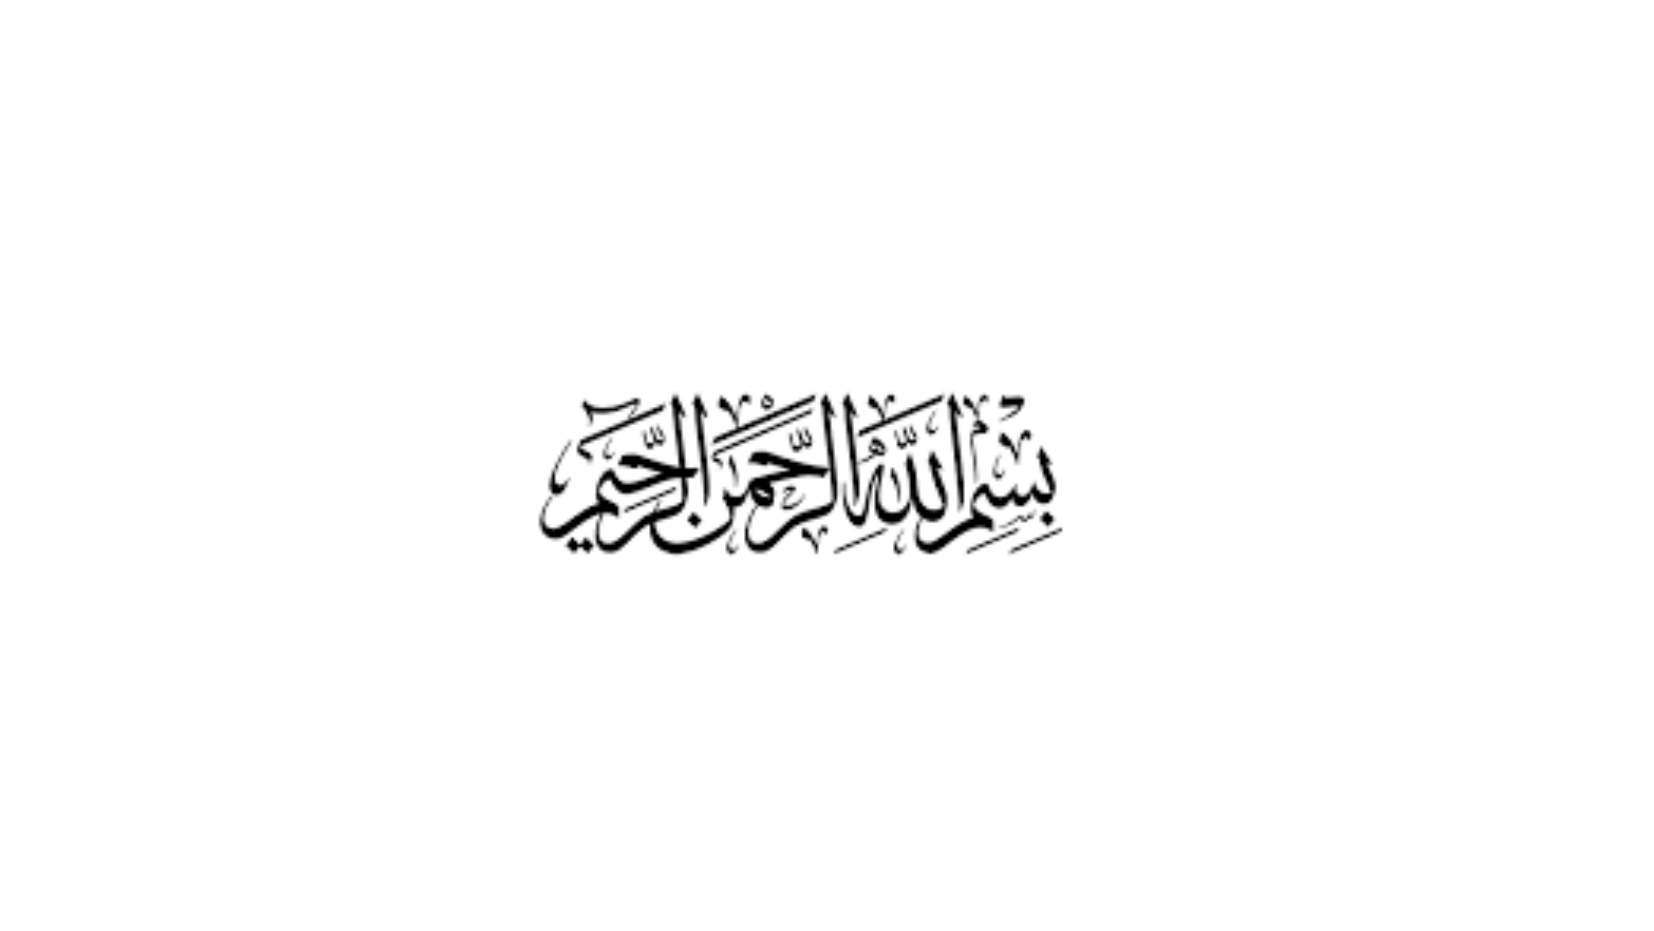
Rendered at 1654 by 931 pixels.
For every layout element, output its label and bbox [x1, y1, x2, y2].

picture [442, 118, 1155, 830]
